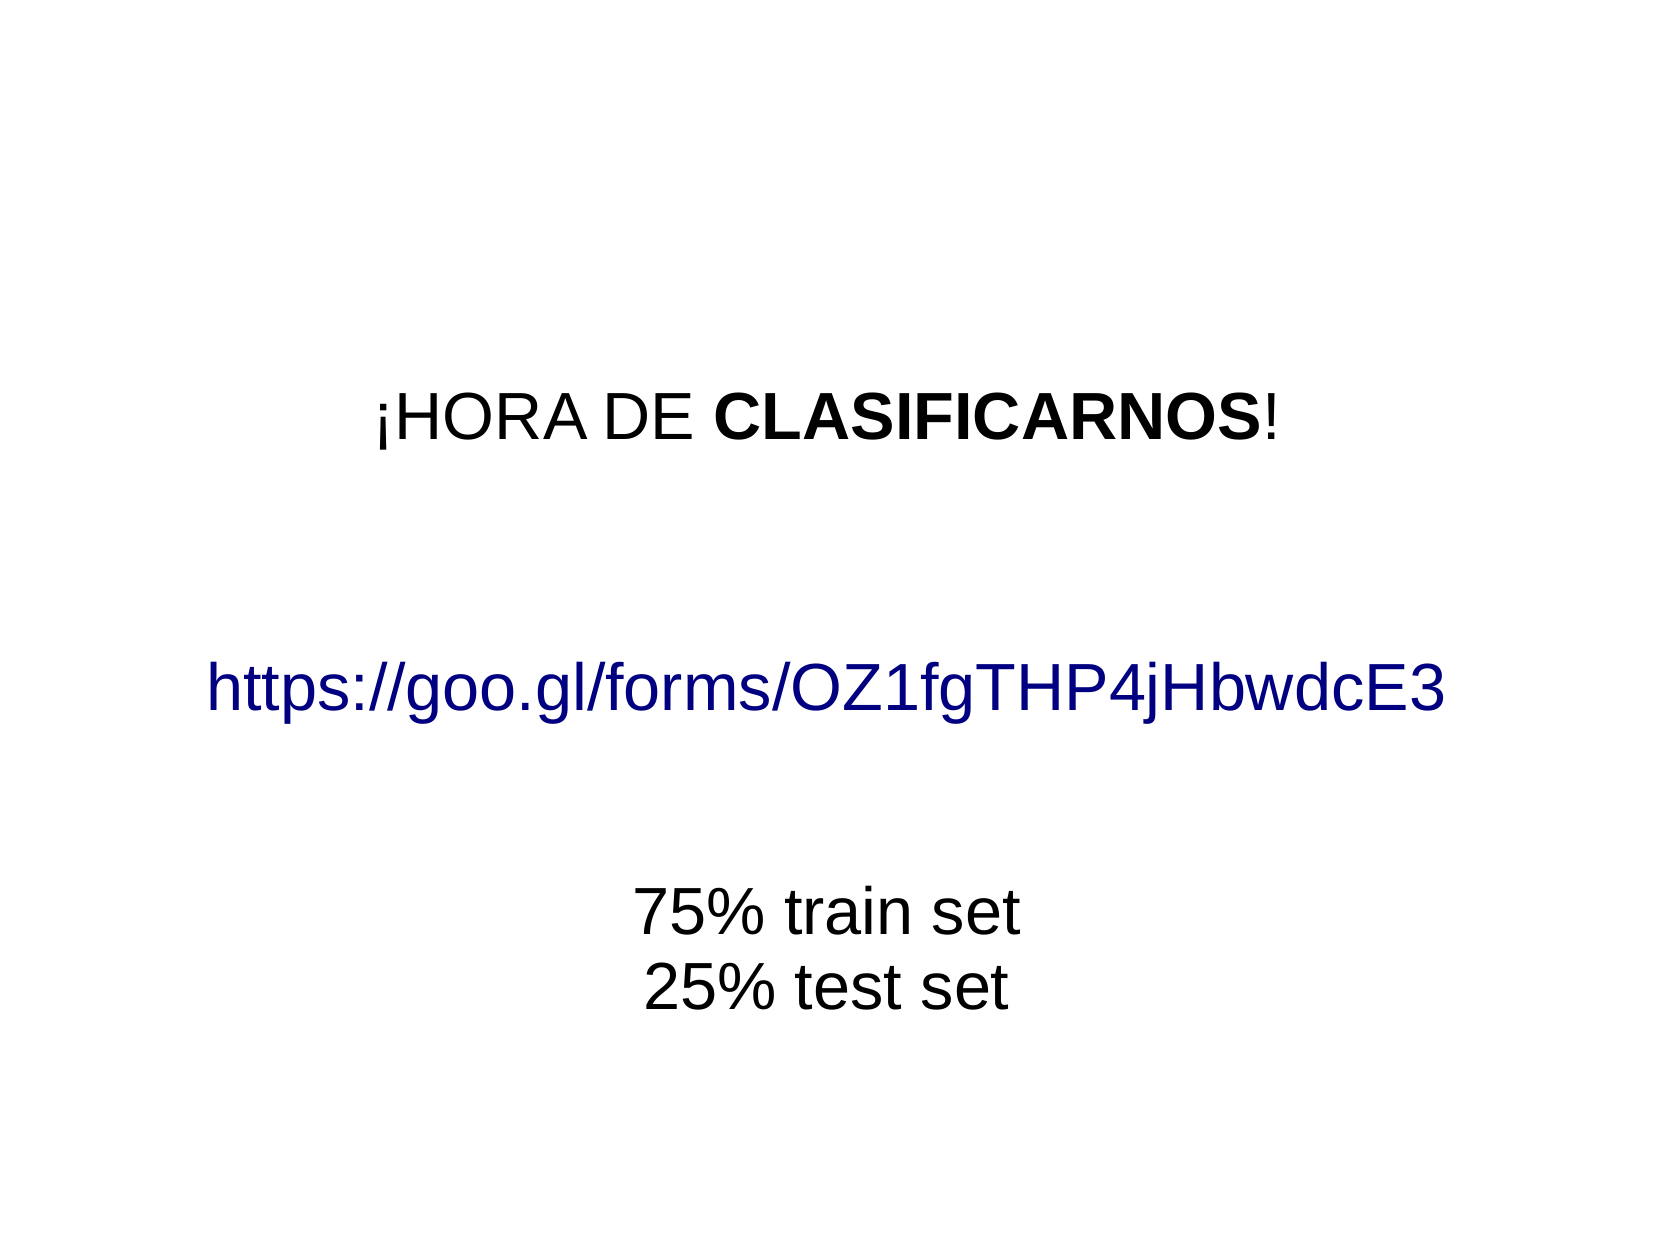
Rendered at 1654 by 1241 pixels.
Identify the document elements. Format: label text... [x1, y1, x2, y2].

title ¡HORA DE CLASIFICARNOS! [330, 324, 1323, 508]
title https://goo.gl/forms/OZ1fgTHP4jHbwdcE3 75% train set 25% test set [165, 649, 1489, 1099]
